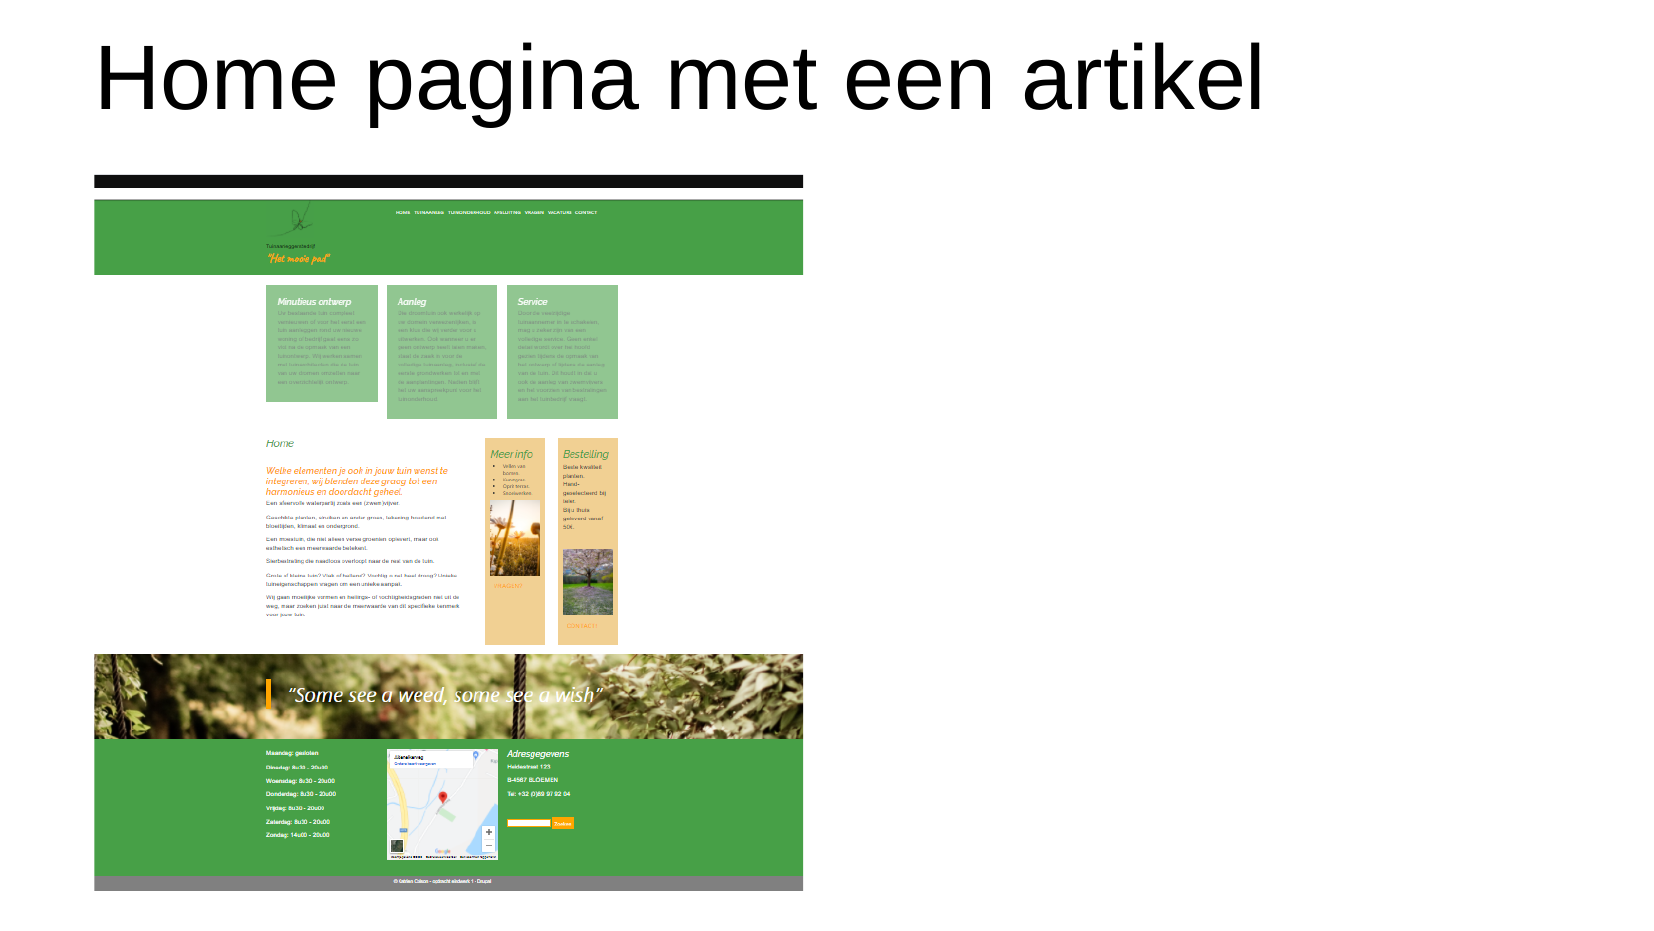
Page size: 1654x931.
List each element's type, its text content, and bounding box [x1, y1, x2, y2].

title Home pagina met een artikel [94, 11, 1477, 134]
picture [94, 165, 804, 906]
